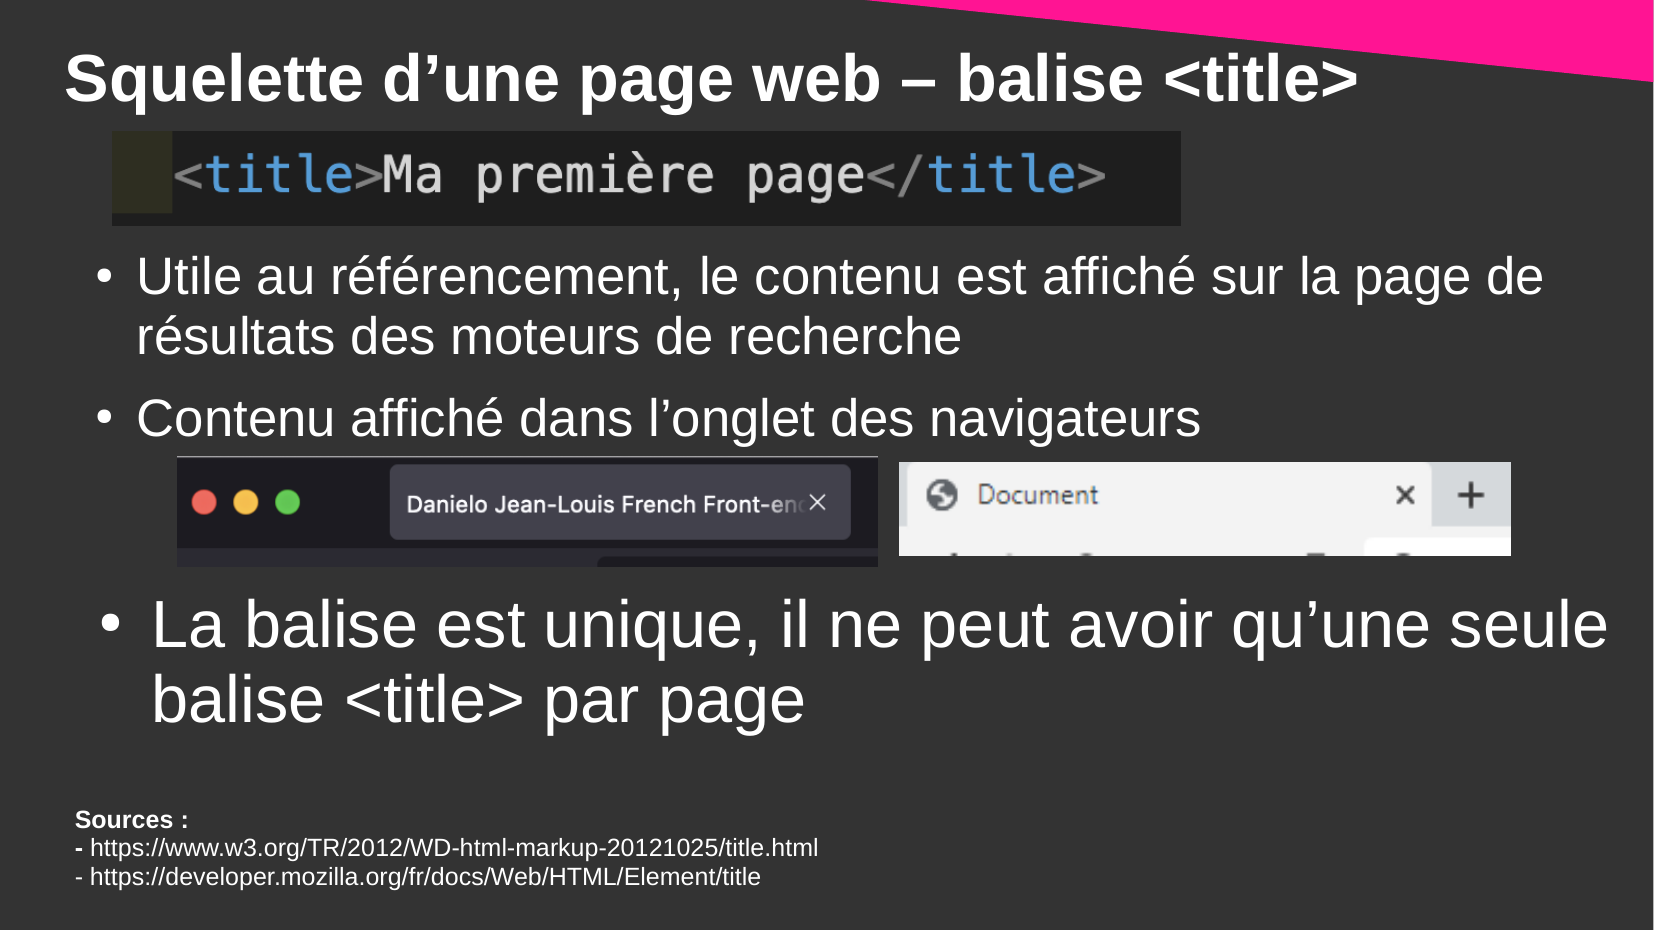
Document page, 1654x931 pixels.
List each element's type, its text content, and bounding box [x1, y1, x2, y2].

text_box [864, 0, 1654, 83]
title Squelette d’une page web – balise <title> [64, 40, 1553, 125]
list La balise est unique, il ne peut avoir qu’une seule balise <title> par page [80, 587, 1635, 790]
picture [177, 456, 878, 567]
picture [112, 131, 1181, 226]
picture [899, 462, 1511, 556]
text_box Sources : - https://www.w3.org/TR/2012/WD-html-markup-20121025/title.html - https://developer.mozilla.org/fr/docs/Web/HTML/Element/title [59, 798, 1548, 898]
list Utile au référencement, le contenu est affiché sur la page de résultats des moteurs de recherche Contenu affiché dans l’onglet des navigateurs [80, 247, 1635, 450]
